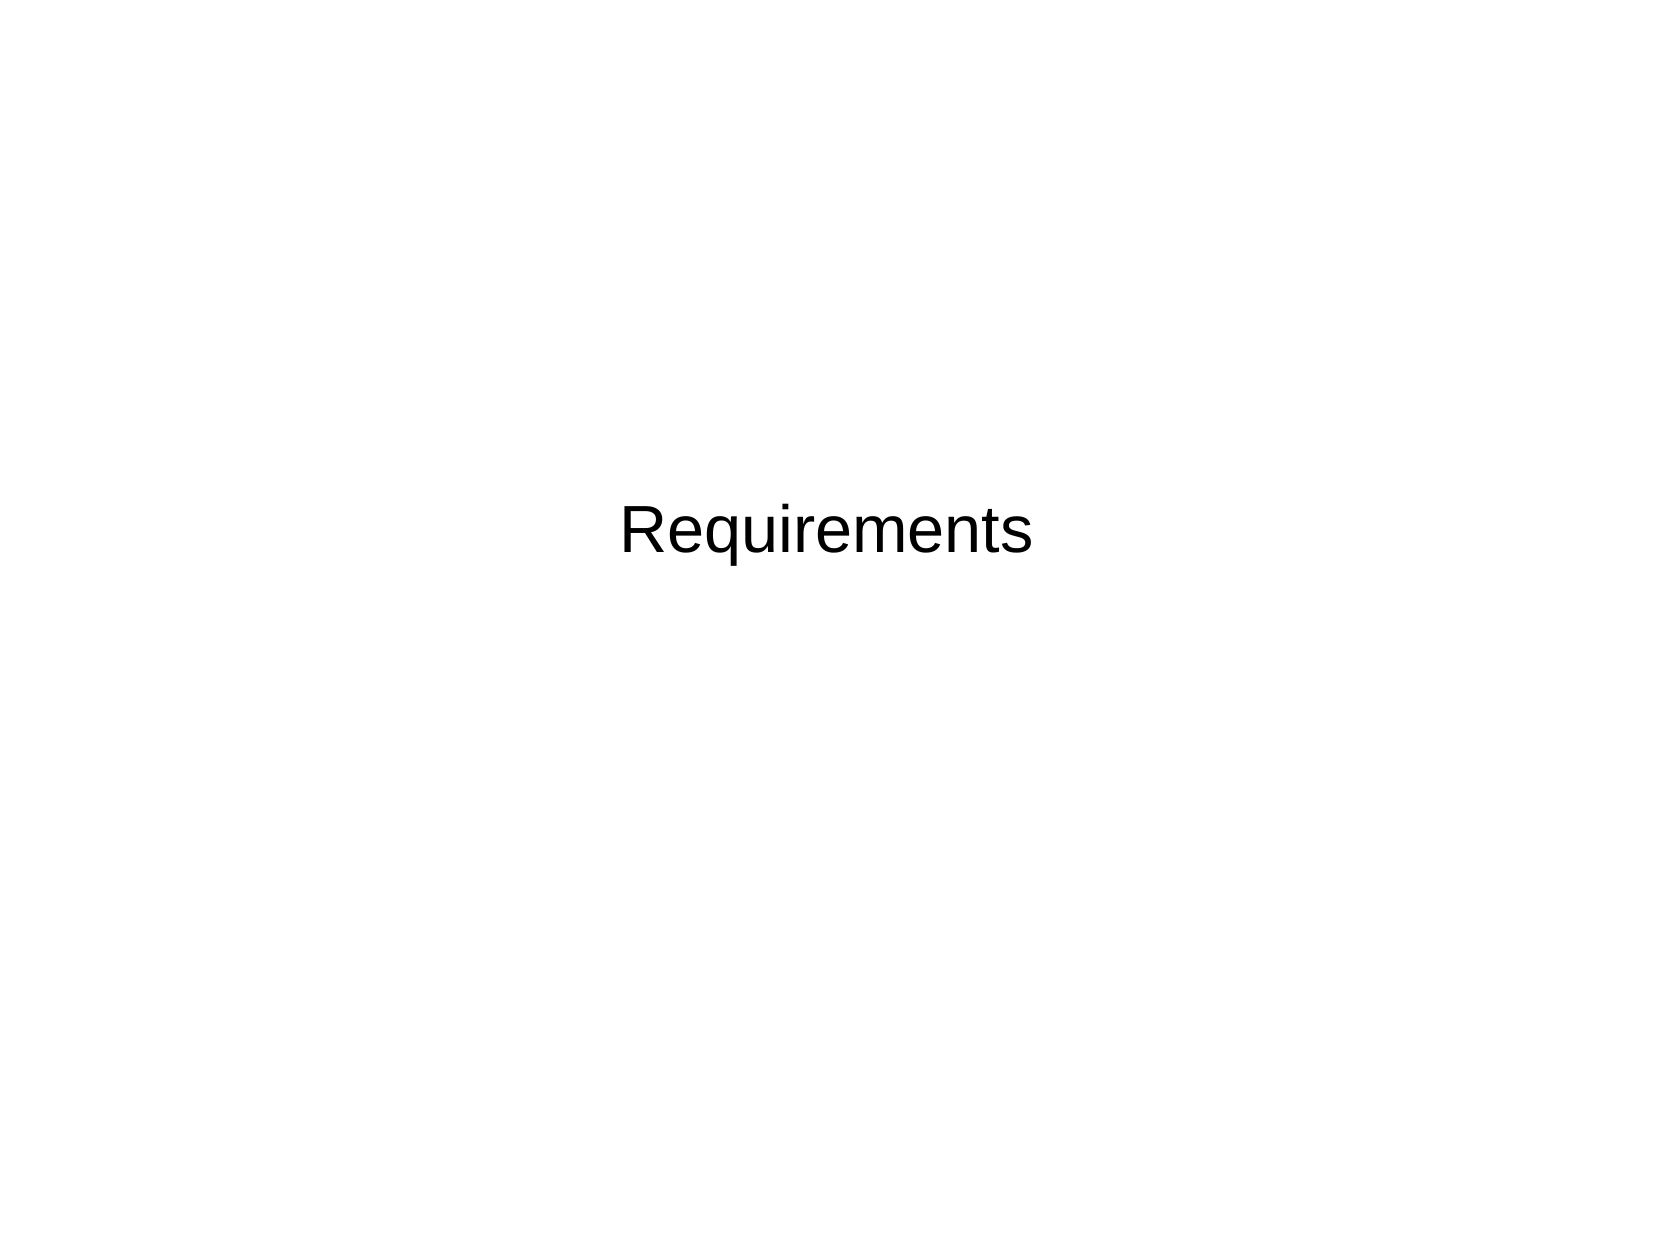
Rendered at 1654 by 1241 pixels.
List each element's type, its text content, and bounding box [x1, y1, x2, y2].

subtitle Requirements [82, 49, 1571, 1010]
